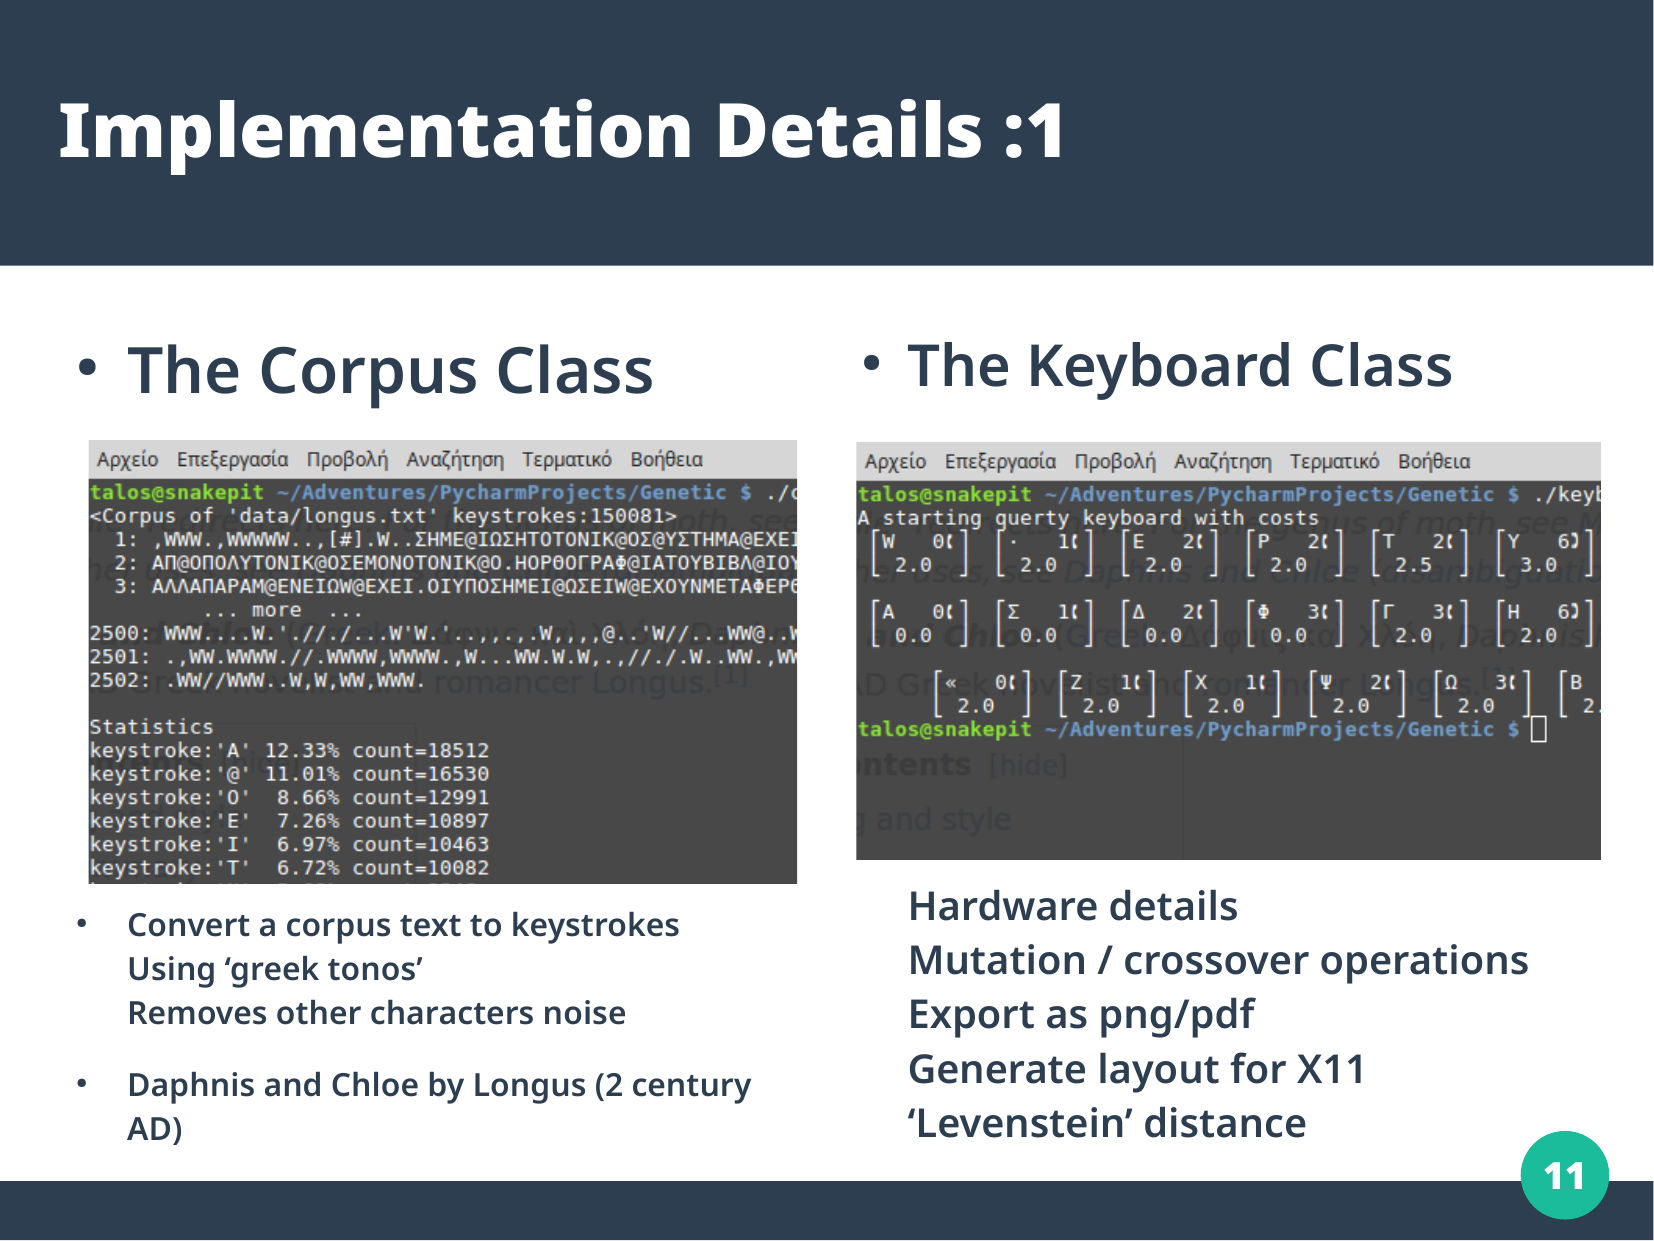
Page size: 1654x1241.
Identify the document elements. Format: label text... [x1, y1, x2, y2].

list The Keyboard Class Hardware details Mutation / crossover operations Export as png/pdf Generate layout for X11 ‘Levenstein’ distance [845, 324, 1596, 1152]
picture [856, 442, 1601, 861]
list The Corpus Class Convert a corpus text to keystrokes Using ‘greek tonos’ Removes other characters noise Daphnis and Chloe by Longus (2 century AD) [59, 324, 809, 1152]
picture [88, 440, 798, 884]
title Implementation Details :1 [59, 49, 1595, 207]
